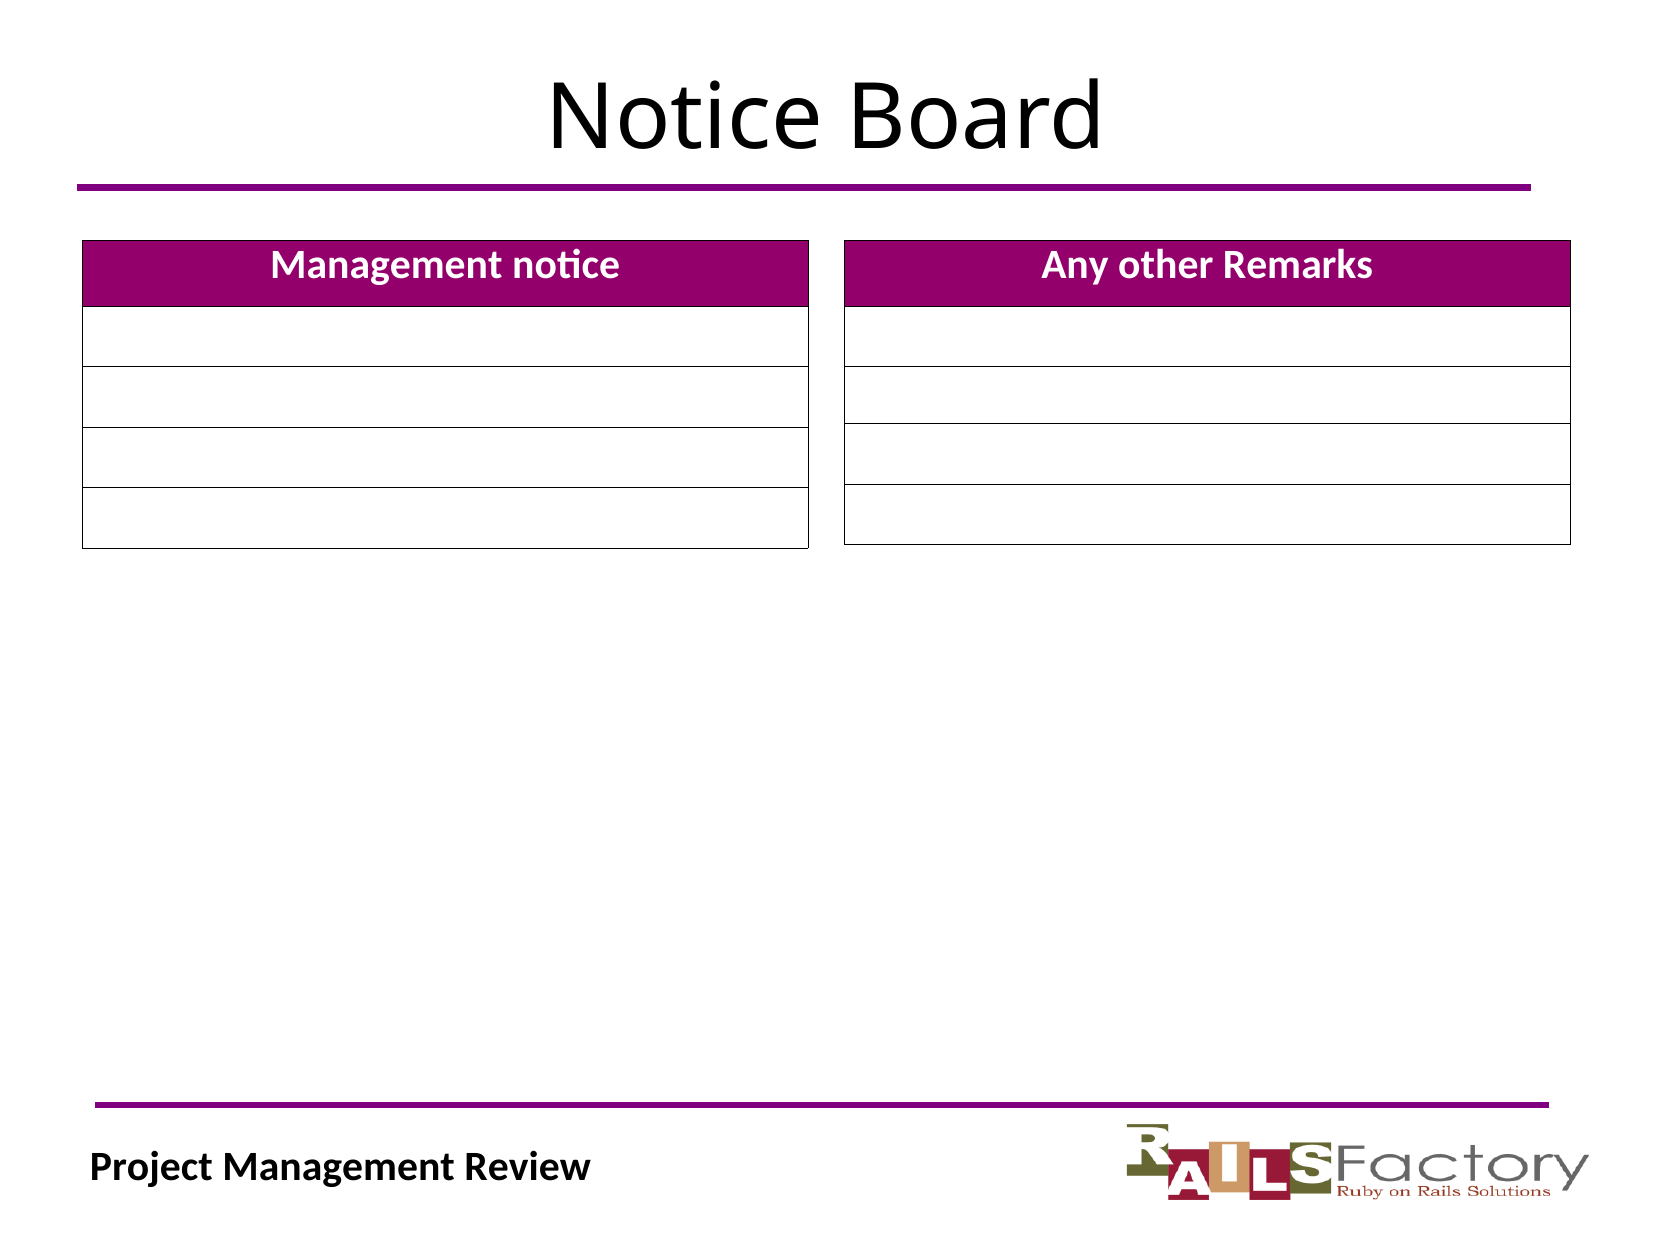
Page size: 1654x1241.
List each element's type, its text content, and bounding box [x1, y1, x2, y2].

title Notice Board [82, 7, 1570, 215]
table_cell [845, 485, 1570, 544]
table_header Management notice [83, 241, 808, 306]
table_cell [845, 307, 1570, 366]
table_cell [83, 488, 808, 548]
table_cell [83, 428, 808, 487]
table_cell [845, 424, 1570, 484]
table_cell [845, 367, 1570, 423]
table_cell [83, 367, 808, 427]
picture [1126, 1124, 1589, 1200]
table_header Any other Remarks [845, 241, 1570, 306]
table_cell [83, 307, 808, 366]
